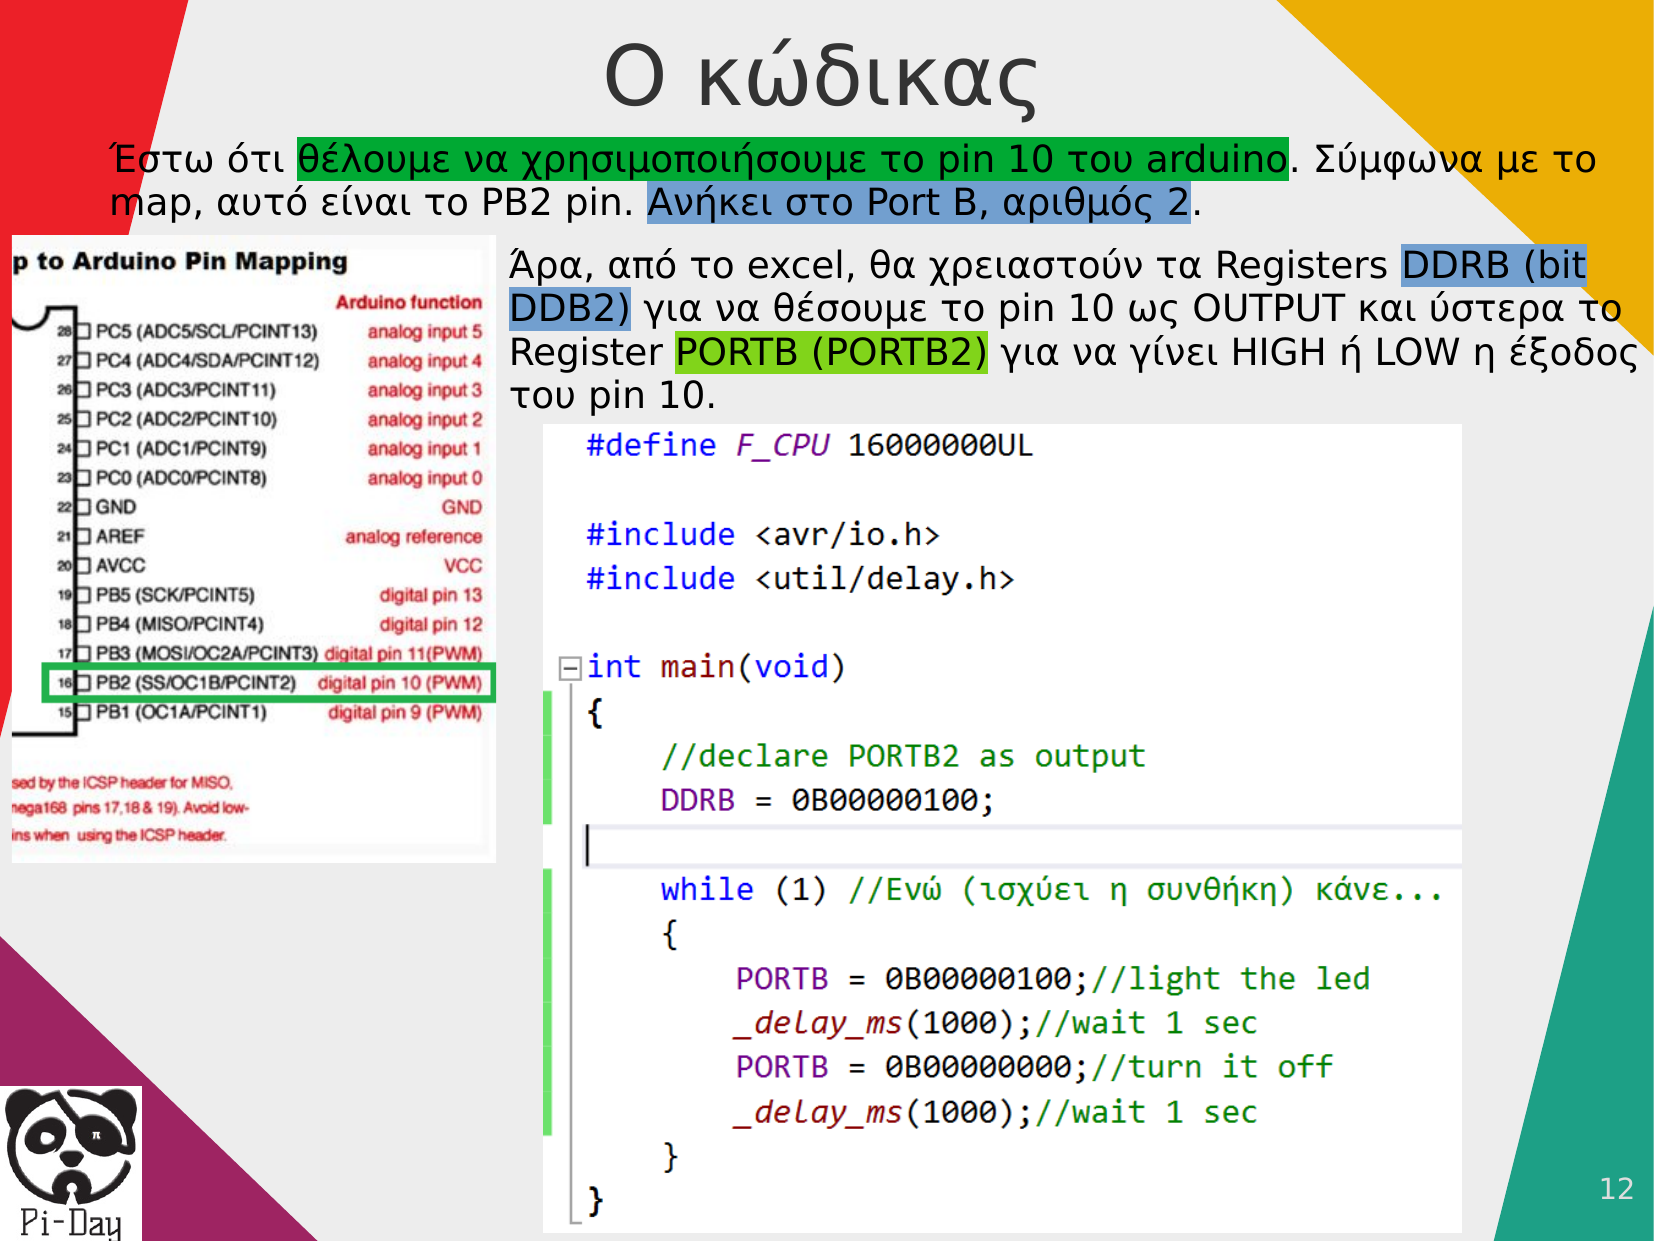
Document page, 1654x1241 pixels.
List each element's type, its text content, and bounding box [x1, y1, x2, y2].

picture [543, 424, 1462, 1233]
picture [11, 235, 497, 863]
text_box Άρα, από το excel, θα χρειαστούν τα Registers DDRB (bit DDB2) για να θέσουμε το pin 10 ως OUTPUT και ύστερα το Register PORTB (PORTB2) για να γίνει HIGH ή LOW η έξοδος του pin 10. [497, 236, 1654, 426]
title Ο κώδικας [111, 23, 1536, 129]
picture [0, 1086, 142, 1241]
text_box Έστω ότι θέλουμε να χρησιμοποιήσουμε το pin 10 του arduino. Σύμφωνα με το map, αυτό είναι το PB2 pin. Ανήκει στο Port B, αριθμός 2. [94, 129, 1630, 232]
